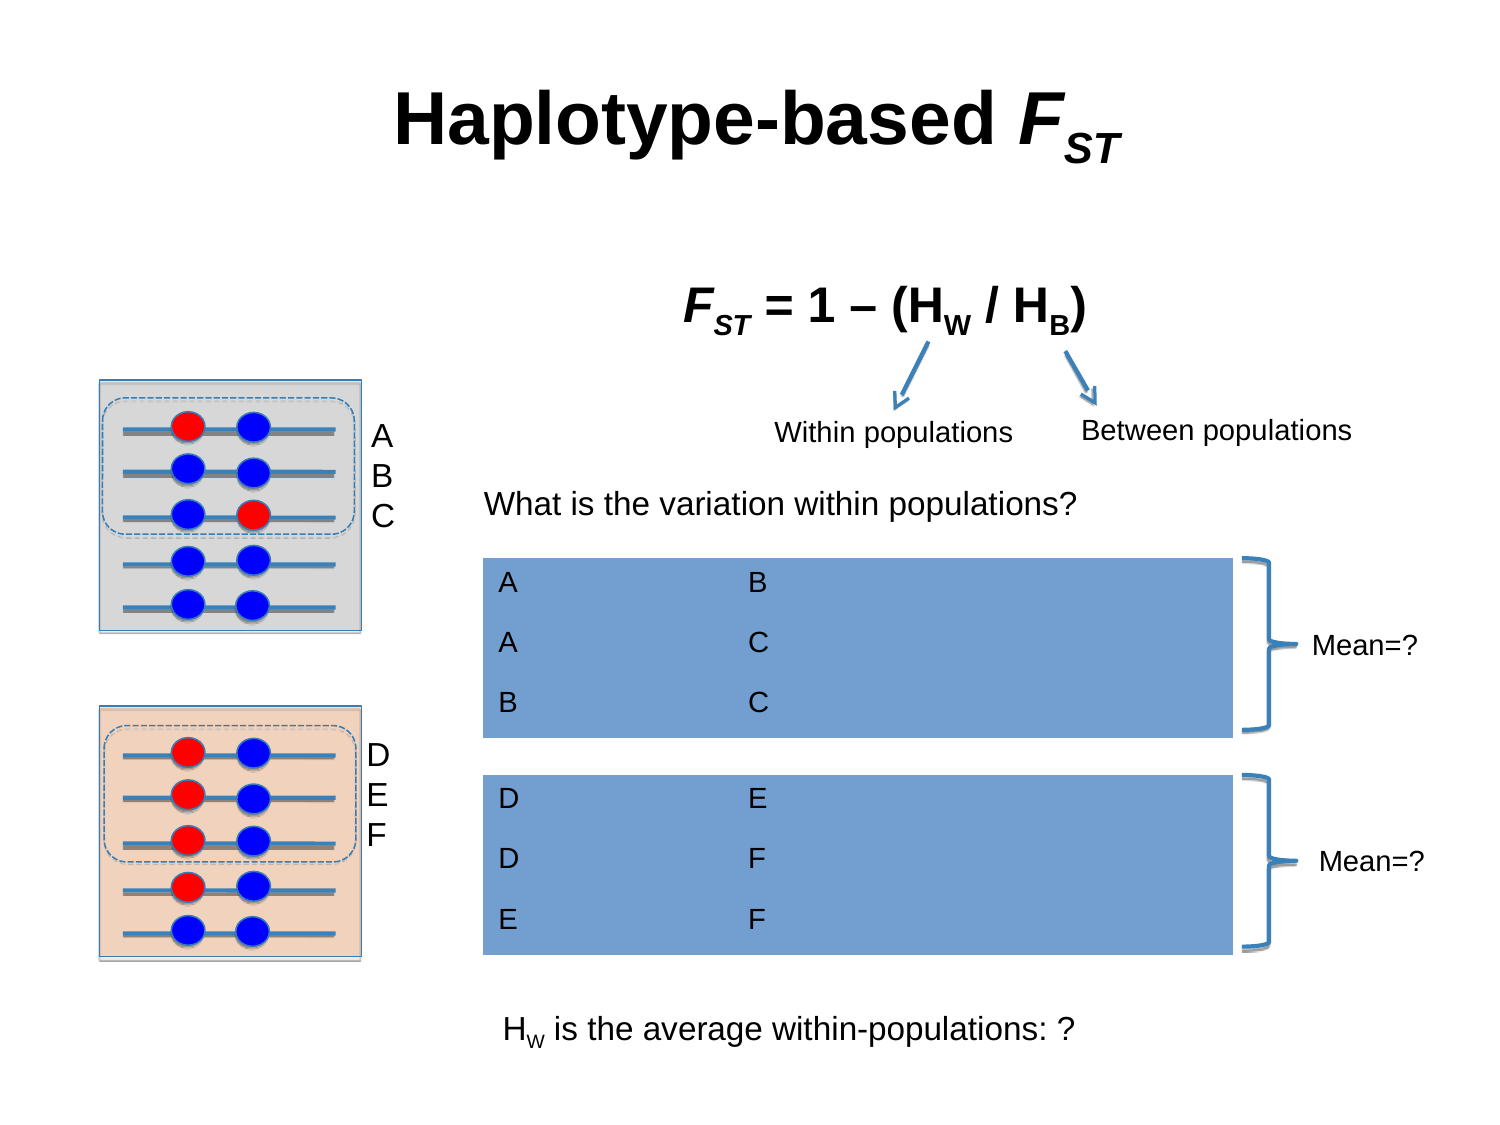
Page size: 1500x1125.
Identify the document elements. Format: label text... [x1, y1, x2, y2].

text_box Mean=? [1303, 835, 1440, 886]
text_box [99, 379, 362, 631]
text_box Mean=? [1297, 619, 1434, 669]
text_box D E F [351, 742, 355, 850]
text_box D E F [351, 725, 406, 861]
text_box [99, 705, 362, 957]
table_cell C [733, 618, 983, 678]
text_box A B C [356, 406, 410, 542]
text_box Within populations [759, 405, 1029, 456]
table_cell [983, 835, 1233, 895]
table_header A [483, 558, 733, 618]
table_header E [733, 775, 983, 835]
text_box FST = 1 – (HW / HB) [612, 265, 1158, 349]
table_cell B [483, 678, 733, 738]
table_cell [983, 618, 1233, 678]
table_cell [983, 895, 1233, 955]
table_cell E [483, 895, 733, 955]
text_box What is the variation within populations? [469, 474, 1094, 530]
text_box Between populations [1066, 403, 1368, 454]
table_header D [483, 775, 733, 835]
text_box HW is the average within-populations: ? [487, 999, 1092, 1060]
table_cell A [483, 618, 733, 678]
table_cell F [733, 895, 983, 955]
title Haplotype-based FST [81, 0, 1432, 188]
table_cell [983, 678, 1233, 738]
table_cell C [733, 678, 983, 738]
table_header B [733, 558, 983, 618]
table_header [983, 775, 1233, 835]
table_cell F [733, 835, 983, 895]
table_header [983, 558, 1233, 618]
table_cell D [483, 835, 733, 895]
